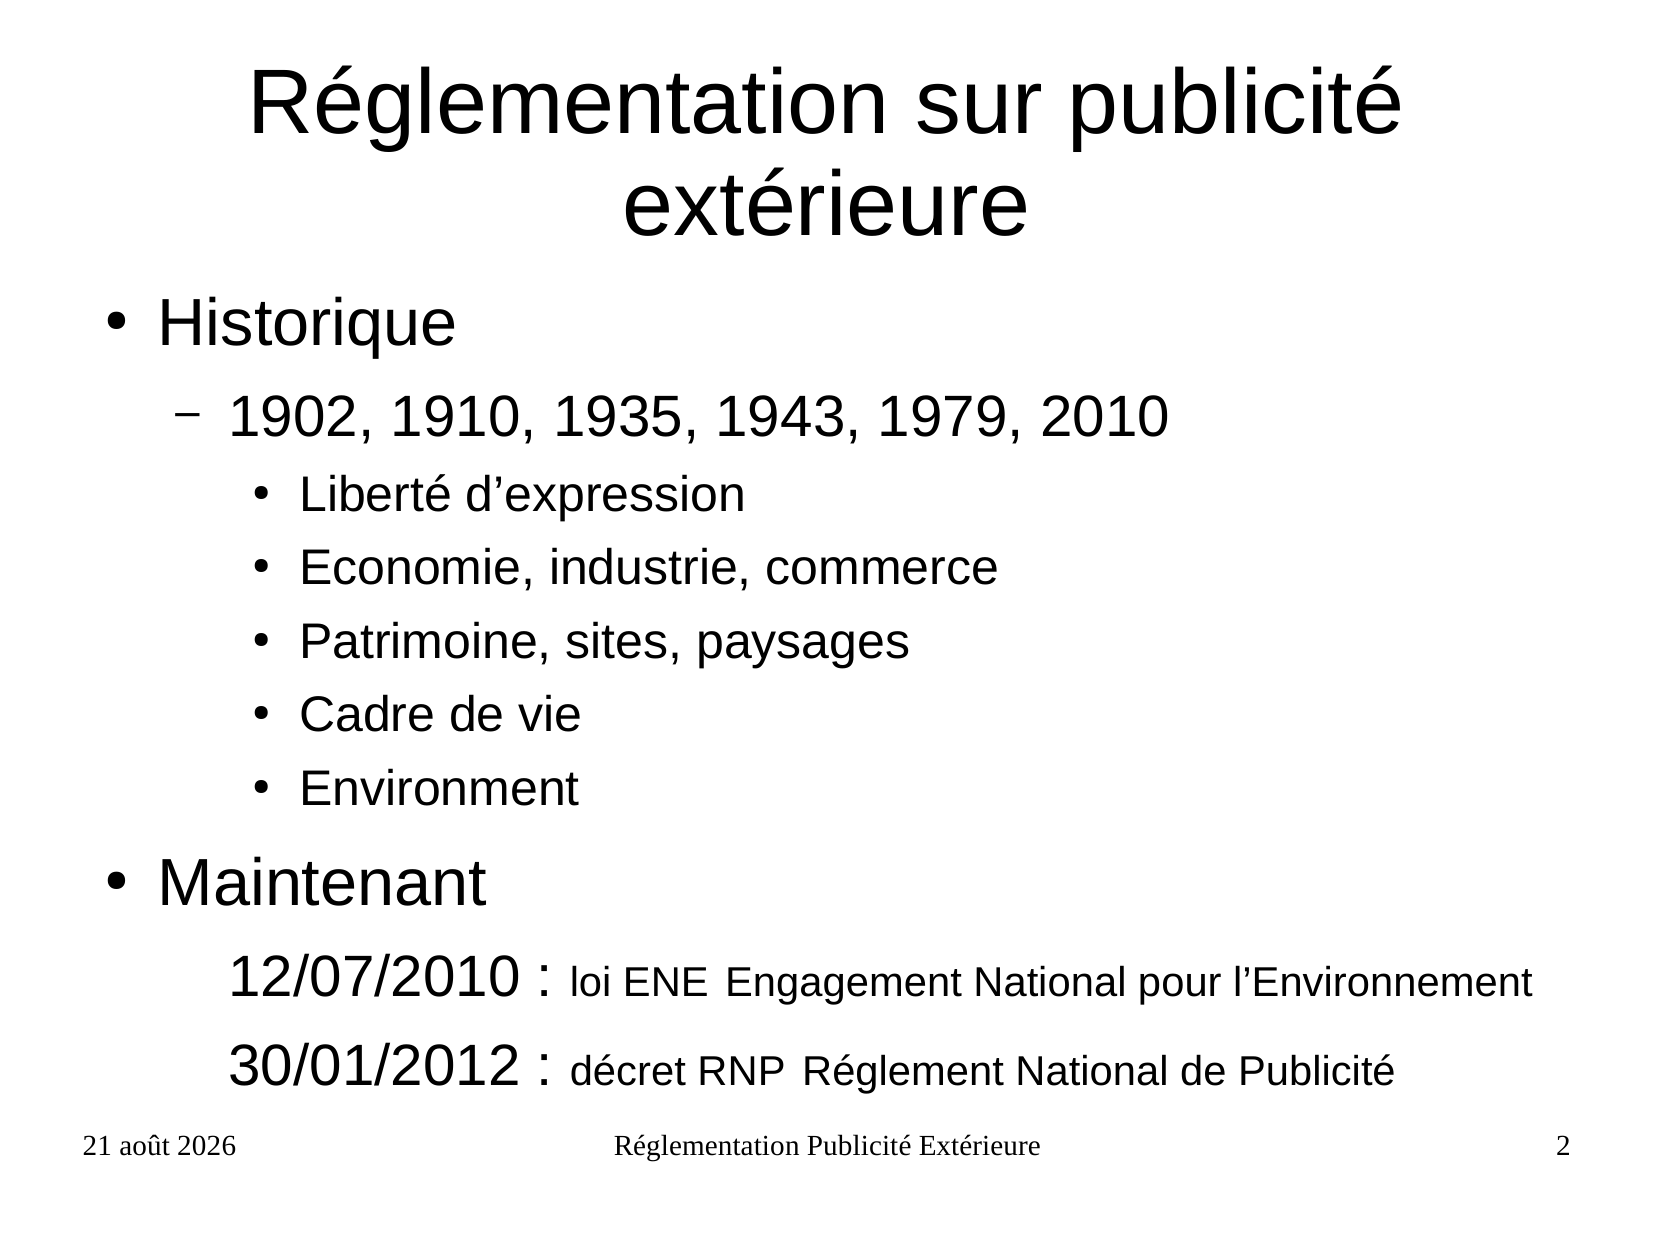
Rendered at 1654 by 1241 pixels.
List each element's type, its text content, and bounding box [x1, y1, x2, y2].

list Historique 1902, 1910, 1935, 1943, 1979, 2010 Liberté d’expression Economie, industrie, commerce Patrimoine, sites, paysages Cadre de vie Environment Maintenant 12/07/2010 : loi ENE Engagement National pour l’Environnement 30/01/2012 : décret RNP Réglement National de Publicité [86, 285, 1576, 1185]
title Réglementation sur publicité extérieure [82, 49, 1571, 257]
